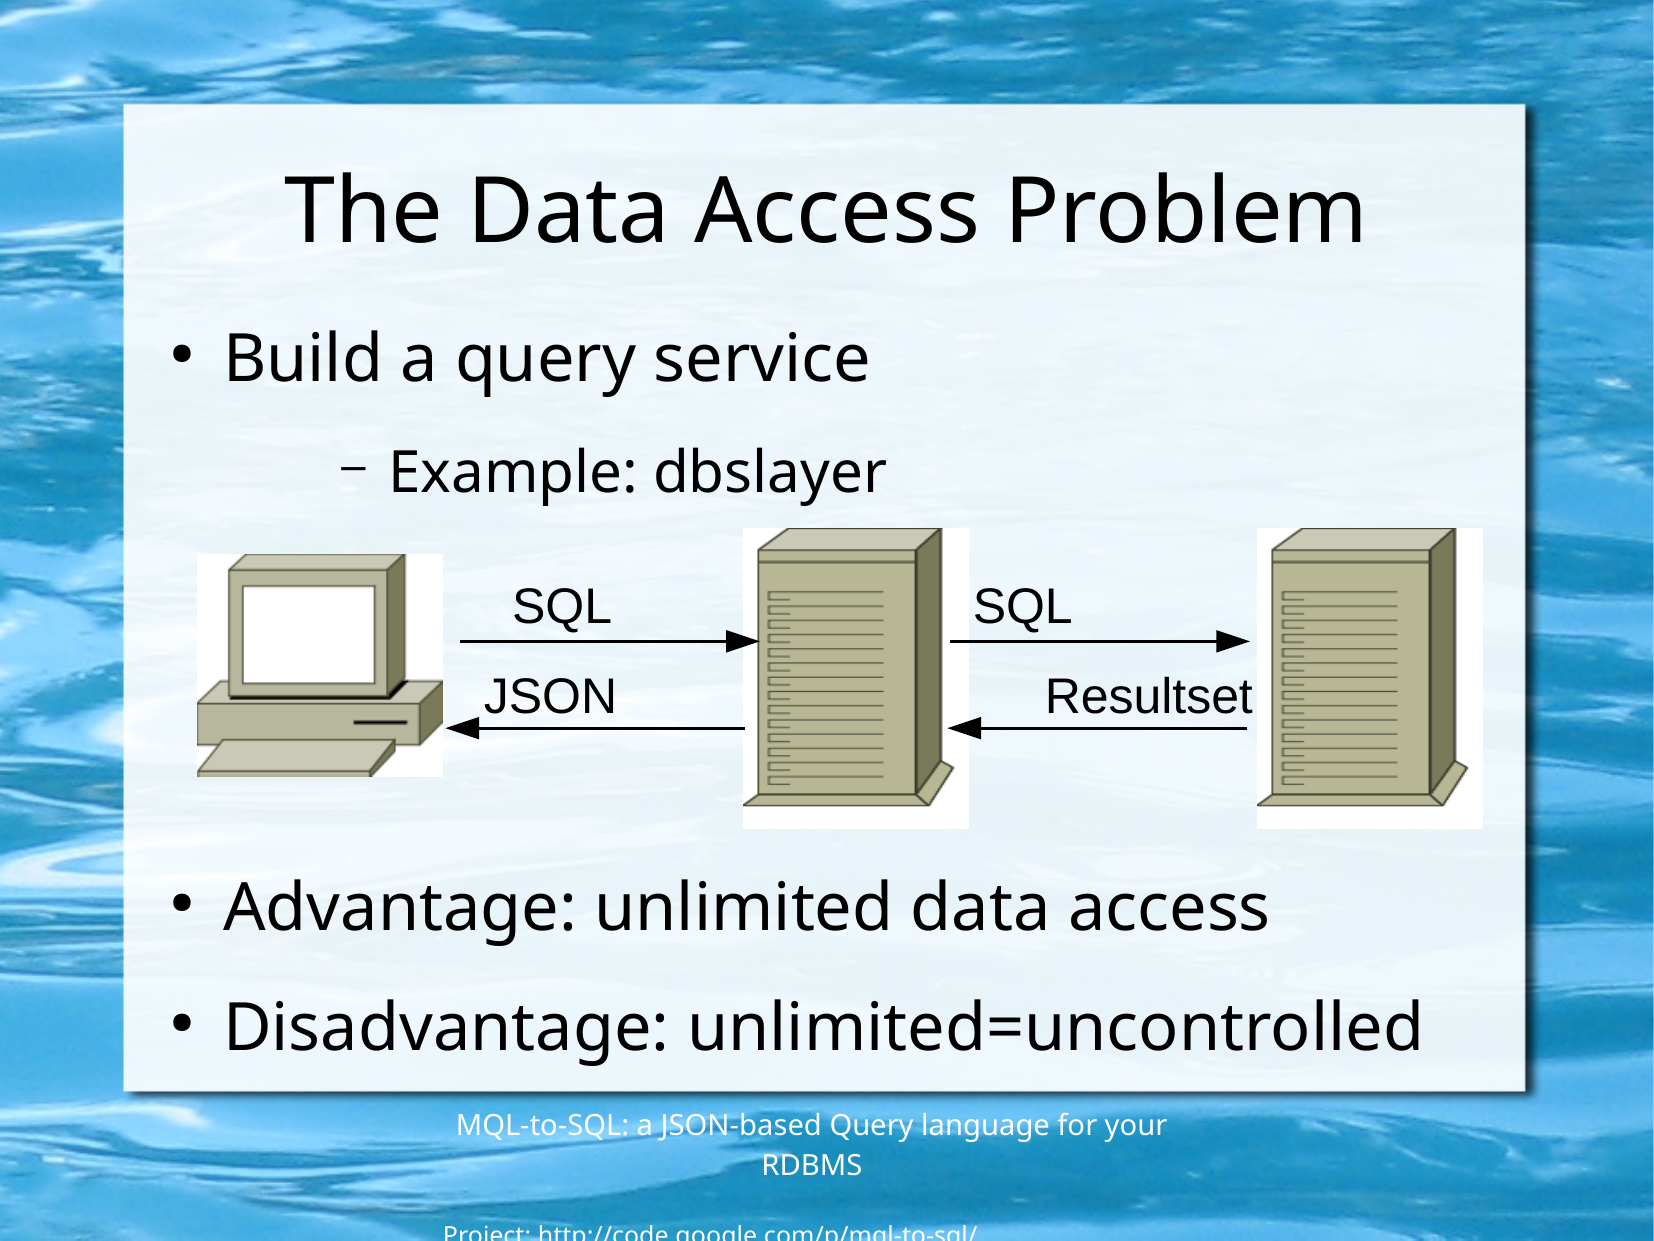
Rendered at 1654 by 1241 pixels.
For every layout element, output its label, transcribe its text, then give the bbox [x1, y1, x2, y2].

picture [876, 1232, 883, 1241]
text_box JSON [469, 660, 807, 732]
picture [471, 1232, 478, 1241]
title The Data Access Problem [147, 118, 1506, 296]
picture [950, 1232, 957, 1241]
text_box SQL [497, 570, 835, 642]
list Build a query service Example: dbslayer [152, 310, 1511, 486]
picture [804, 1232, 810, 1241]
picture [780, 1232, 787, 1241]
picture [795, 1232, 802, 1241]
picture [694, 1232, 701, 1241]
picture [725, 1232, 732, 1241]
text_box Resultset [1030, 660, 1368, 732]
picture [710, 1232, 717, 1241]
picture [643, 1232, 650, 1241]
text_box SQL [958, 570, 1296, 642]
picture [0, 0, 1654, 1241]
picture [827, 1232, 835, 1241]
list Advantage: unlimited data access Disadvantage: unlimited=uncontrolled [152, 859, 1538, 1045]
picture [914, 1232, 921, 1241]
picture [861, 1232, 867, 1241]
picture [679, 1232, 686, 1241]
picture [852, 1232, 859, 1241]
picture [575, 1232, 583, 1241]
picture [447, 1228, 454, 1235]
picture [541, 1232, 548, 1241]
picture [628, 1232, 635, 1241]
